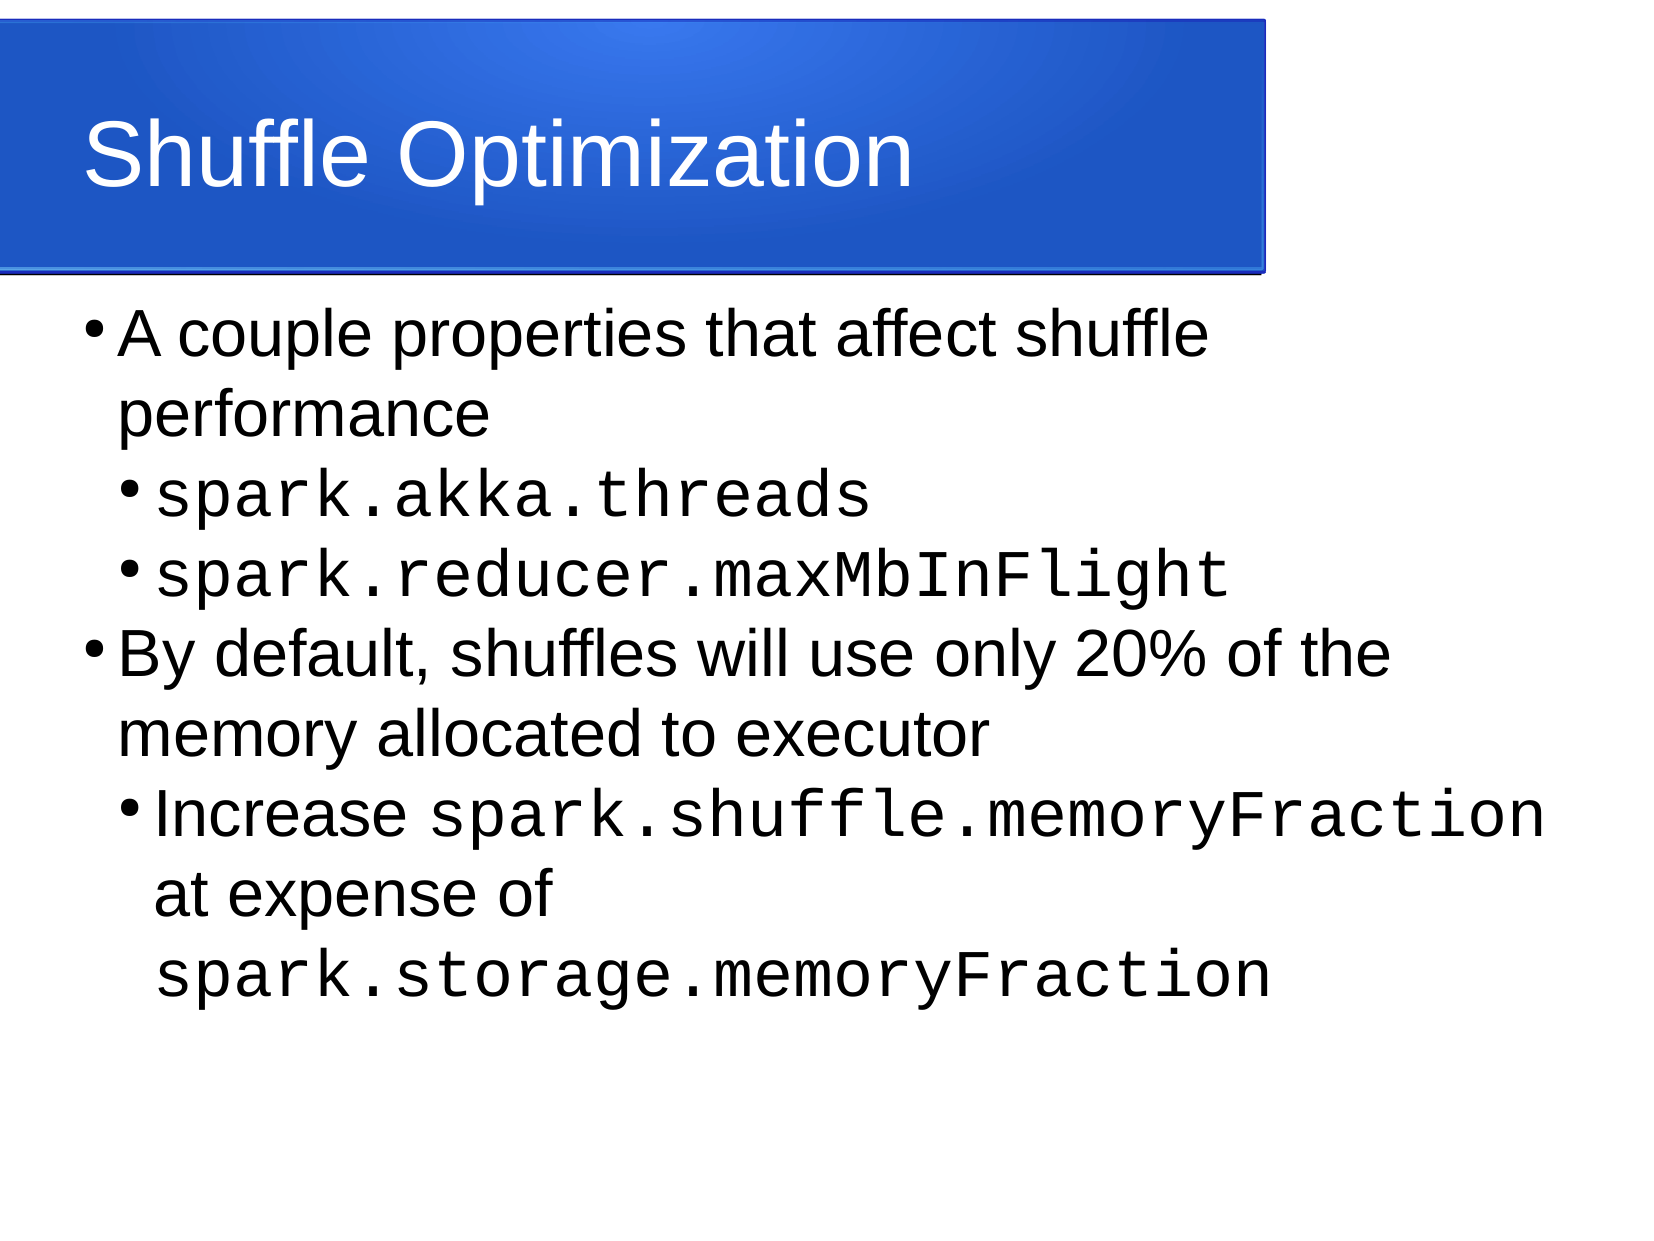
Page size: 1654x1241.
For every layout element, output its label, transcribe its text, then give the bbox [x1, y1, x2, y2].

text_box A couple properties that affect shuffle performance spark.akka.threads spark.reducer.maxMbInFlight By default, shuffles will use only 20% of the memory allocated to executor Increase spark.shuffle.memoryFraction at expense of spark.storage.memoryFraction [82, 290, 1571, 1010]
text_box Shuffle Optimization [82, 47, 1234, 252]
picture [0, 17, 1269, 282]
